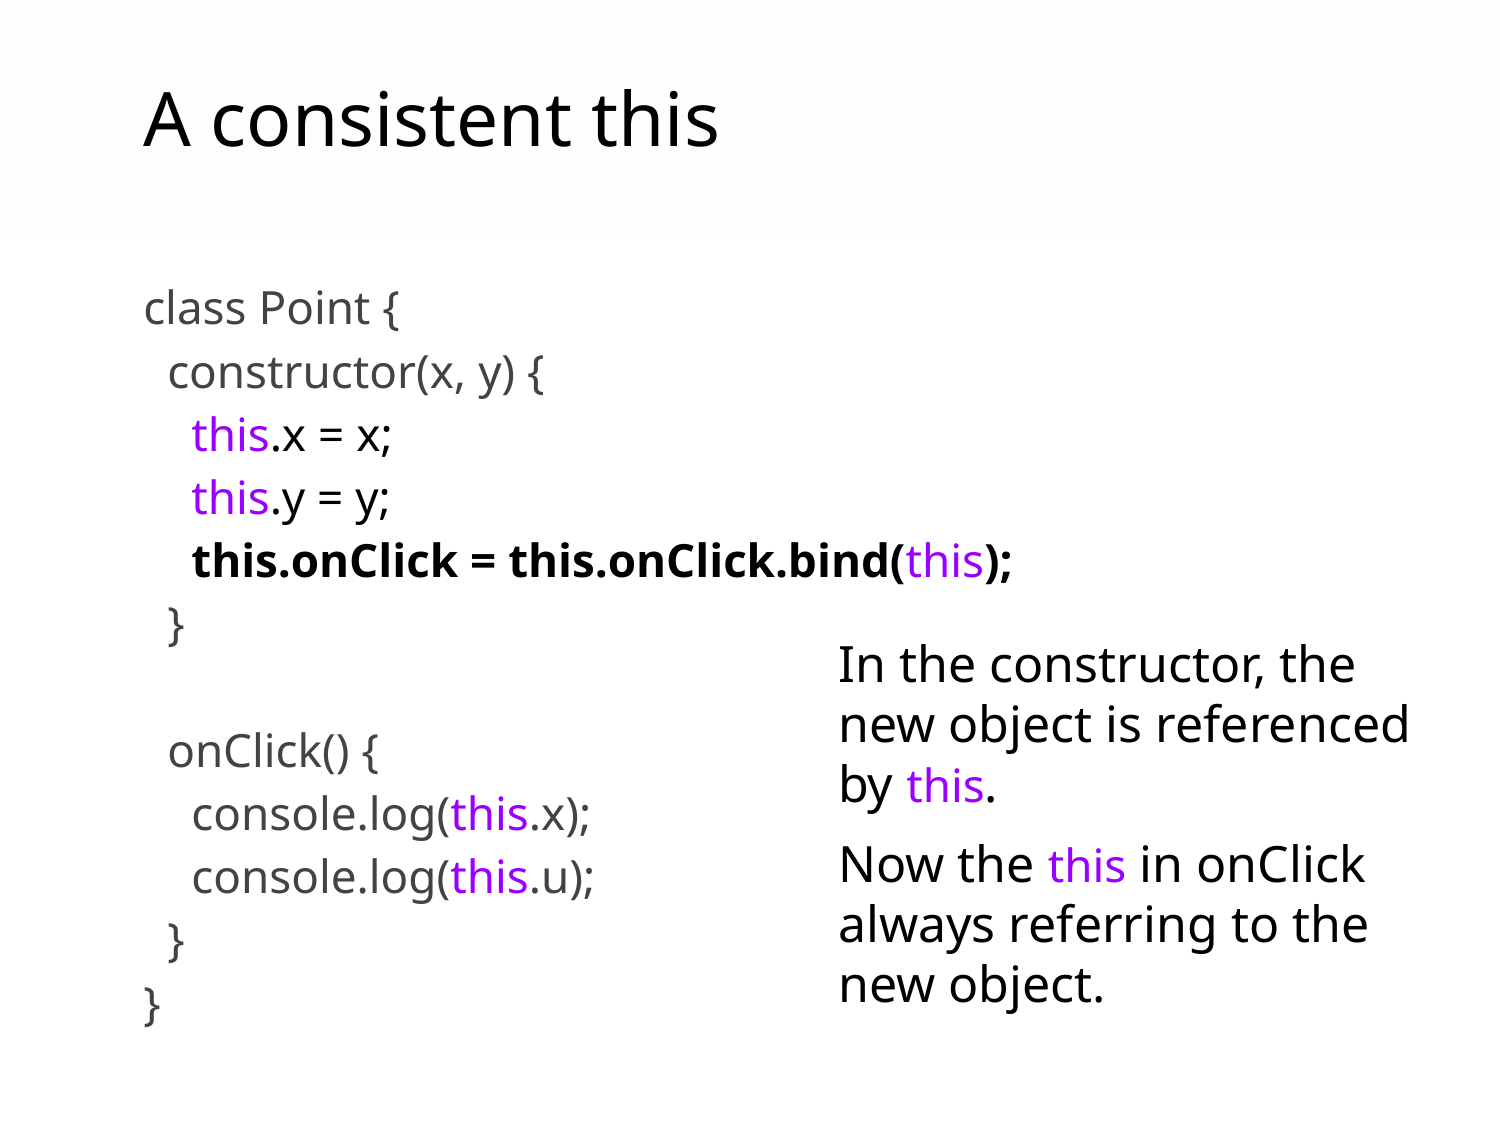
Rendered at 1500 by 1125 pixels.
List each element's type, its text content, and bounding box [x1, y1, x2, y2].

text_box In the constructor, the new object is referenced by this. Now the this in onClick always referring to the new object. [823, 617, 1432, 993]
list class Point { constructor(x, y) { this.x = x; this.y = y; this.onClick = this.onClick.bind(this); } onClick() { console.log(this.x); console.log(this.u); } } [128, 255, 1447, 1004]
title A consistent this [128, 56, 1372, 183]
